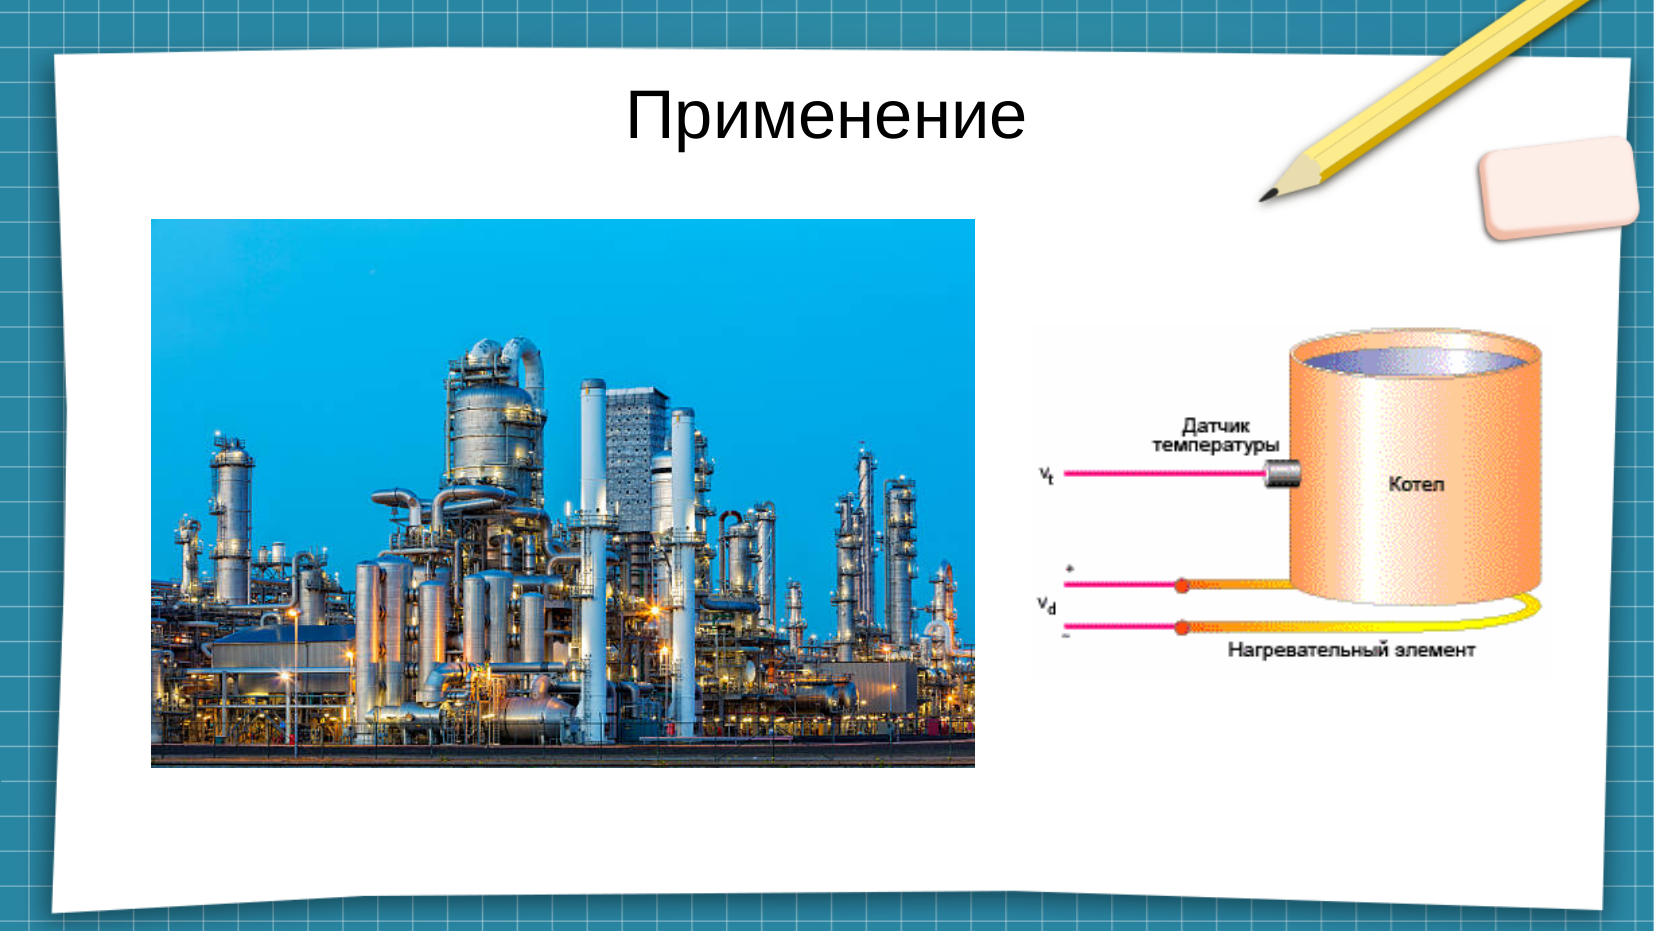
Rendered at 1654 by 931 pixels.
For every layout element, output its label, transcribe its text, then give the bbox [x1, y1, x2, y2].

title Применение [82, 37, 1571, 193]
picture [0, 0, 1654, 931]
